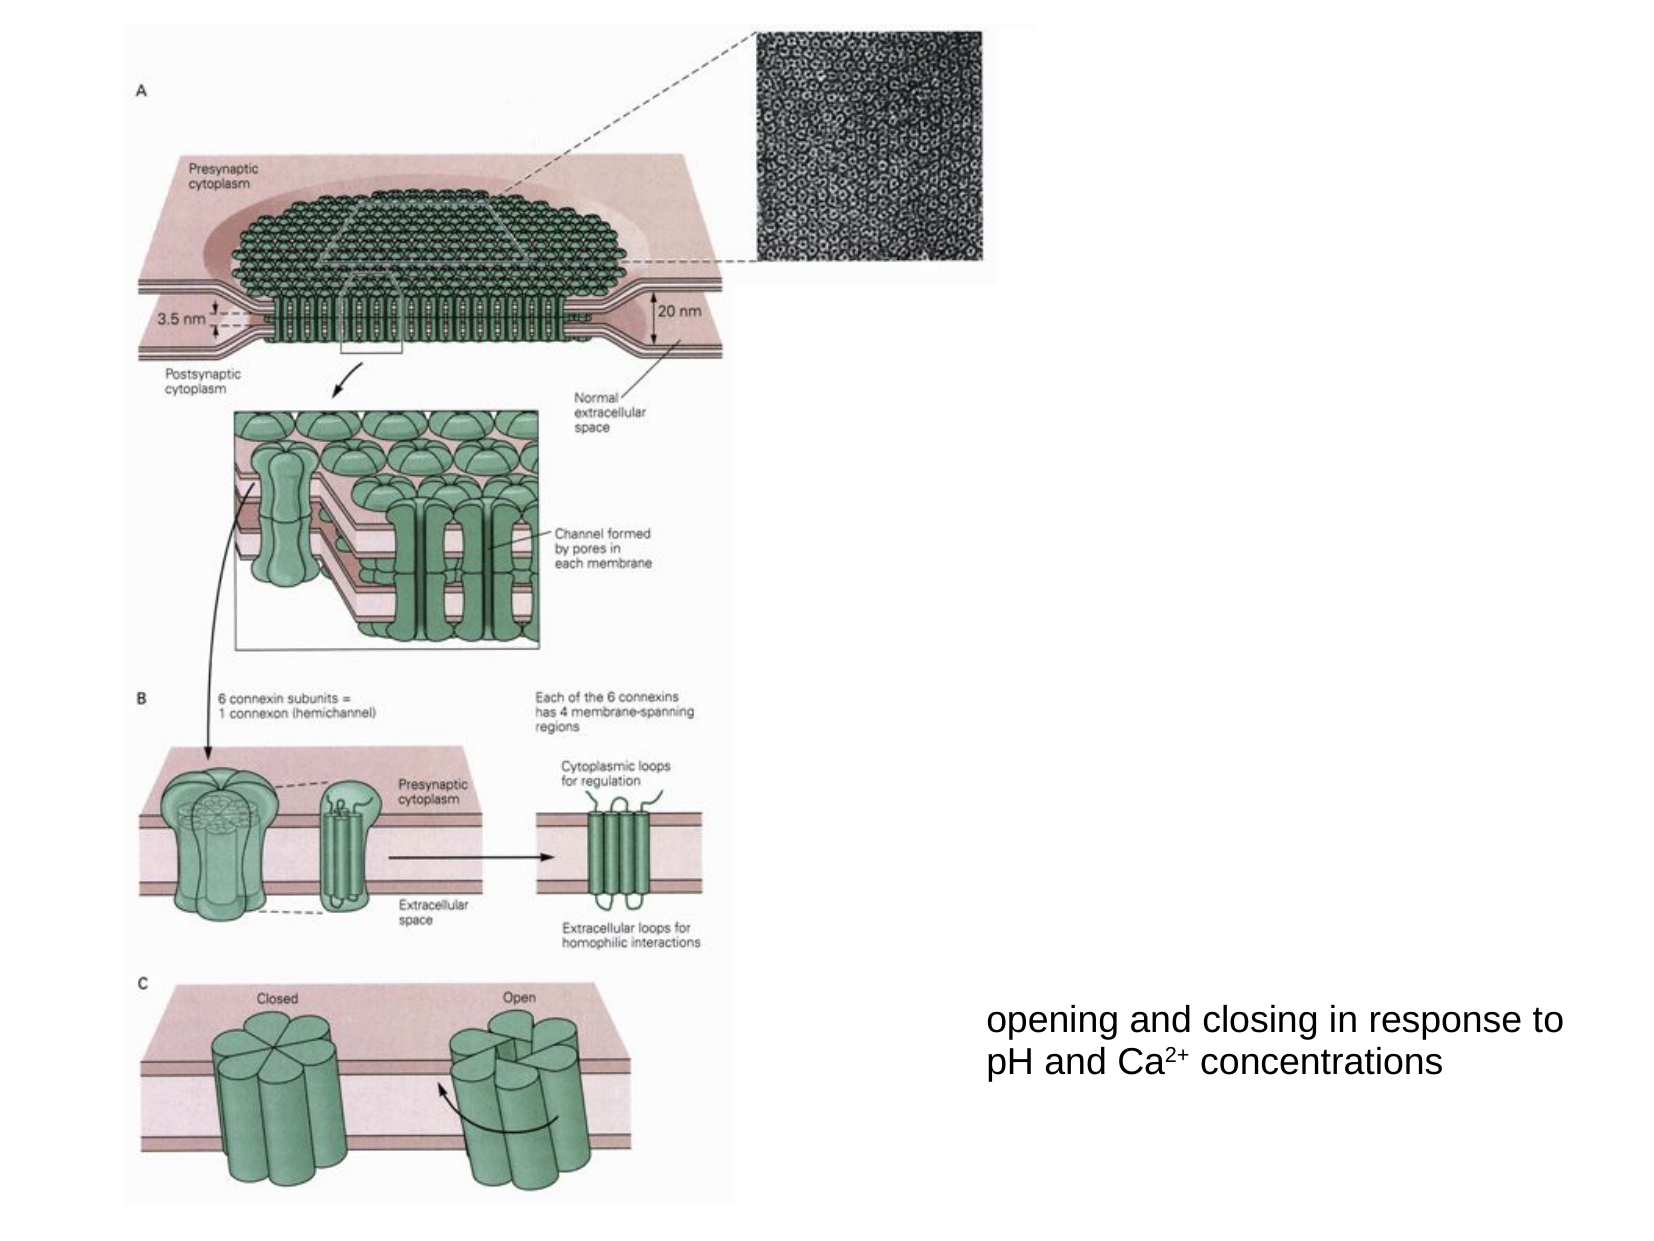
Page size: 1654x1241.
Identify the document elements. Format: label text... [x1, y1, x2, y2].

picture [87, 18, 1035, 1204]
text_box opening and closing in response to pH and Ca2+ concentrations [971, 991, 1585, 1091]
